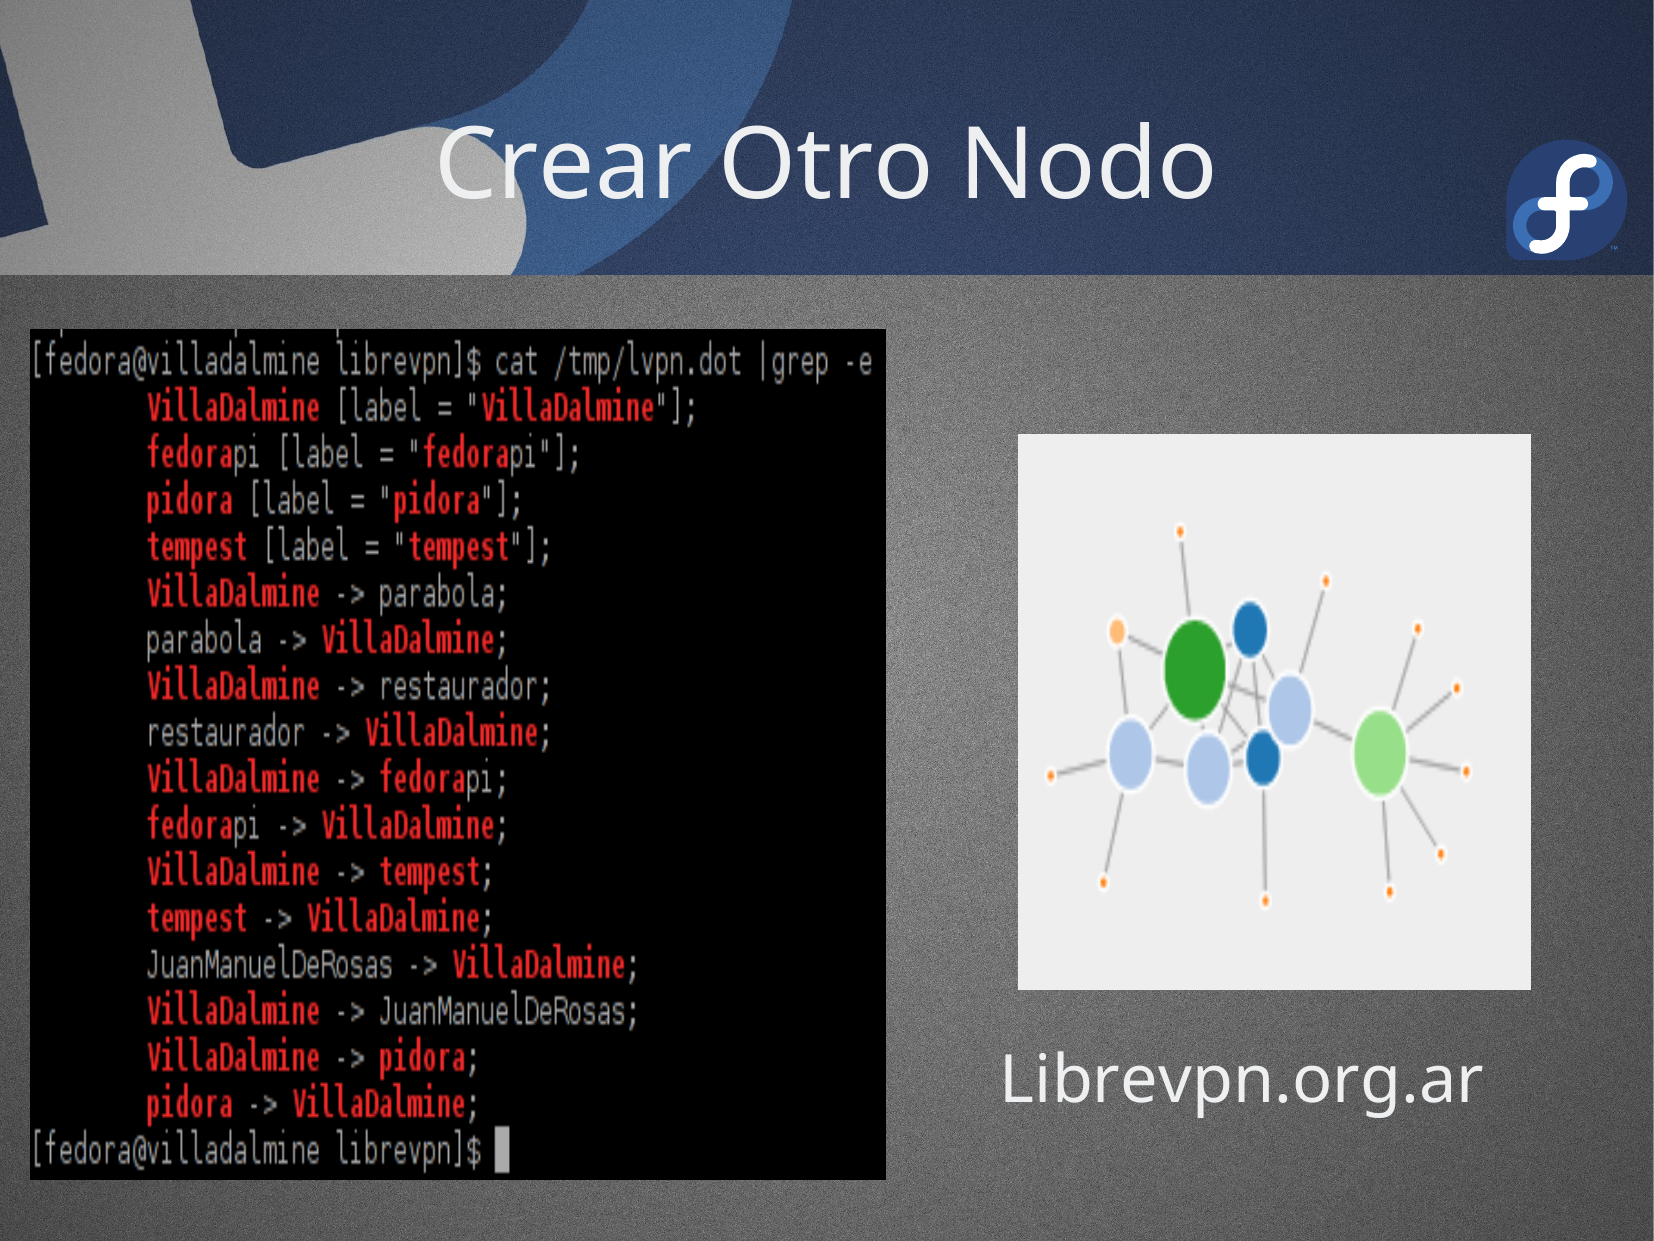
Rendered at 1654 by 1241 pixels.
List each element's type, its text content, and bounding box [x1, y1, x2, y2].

text_box Crear Otro Nodo [88, 58, 1565, 266]
picture [0, 0, 1654, 1241]
text_box Librevpn.org.ar [916, 1032, 1592, 1156]
